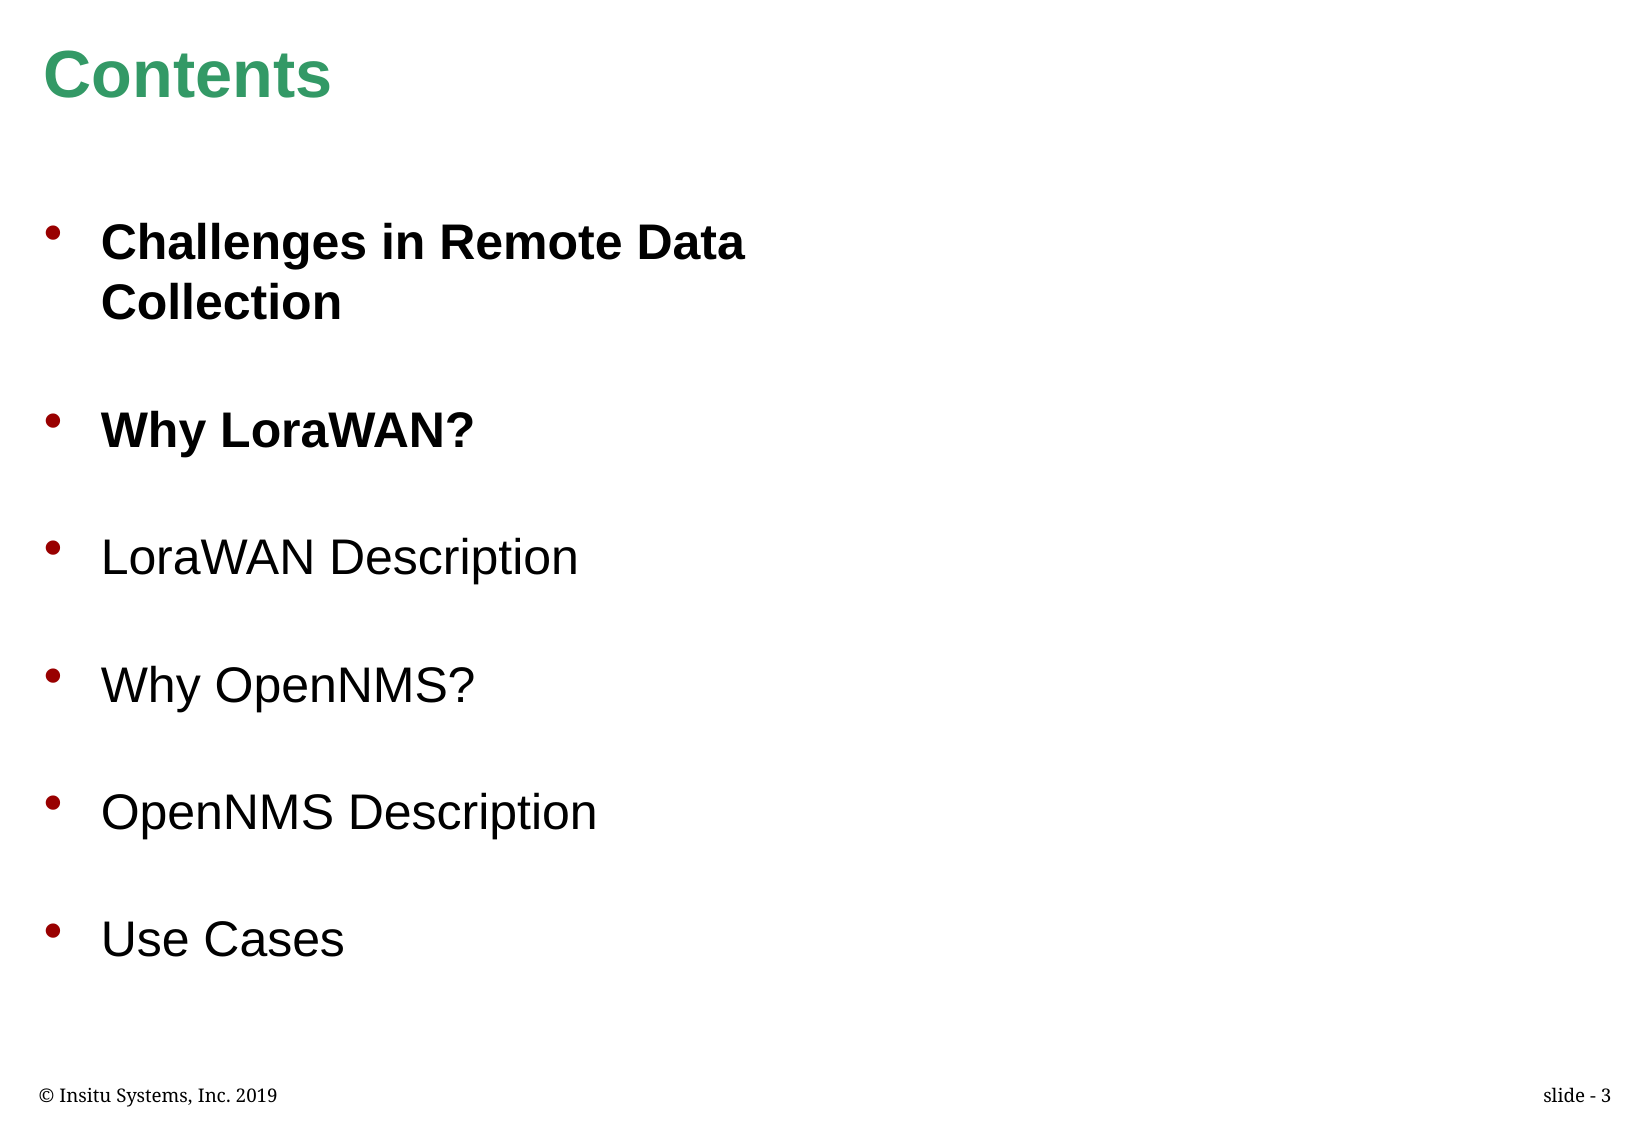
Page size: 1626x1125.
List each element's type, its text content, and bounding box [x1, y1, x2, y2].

title Contents [28, 34, 1167, 105]
list Challenges in Remote Data Collection Why LoraWAN? LoraWAN Description Why OpenNMS? OpenNMS Description Use Cases [28, 202, 789, 885]
